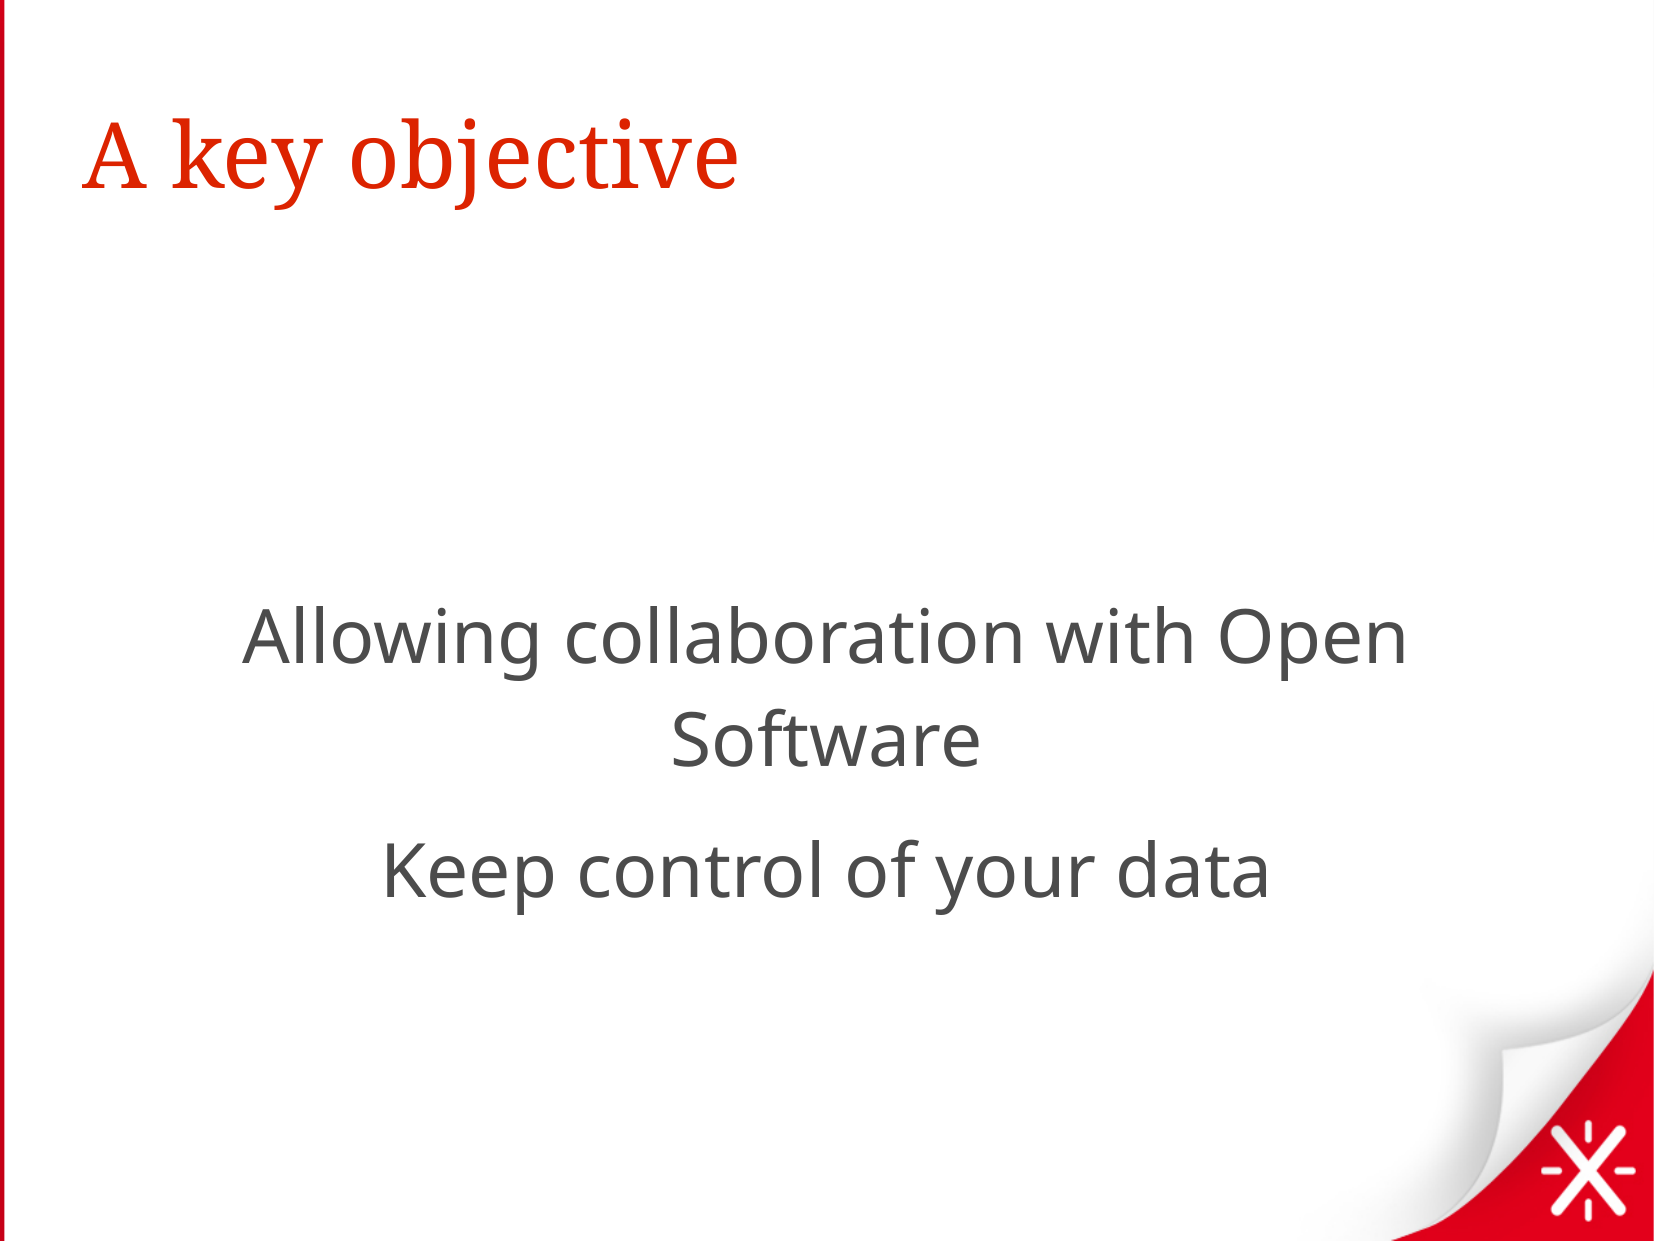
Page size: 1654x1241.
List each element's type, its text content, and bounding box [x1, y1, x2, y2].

list Allowing collaboration with Open Software Keep control of your data [82, 290, 1571, 1010]
title A key objective [82, 49, 1571, 257]
picture [0, 0, 1654, 1241]
